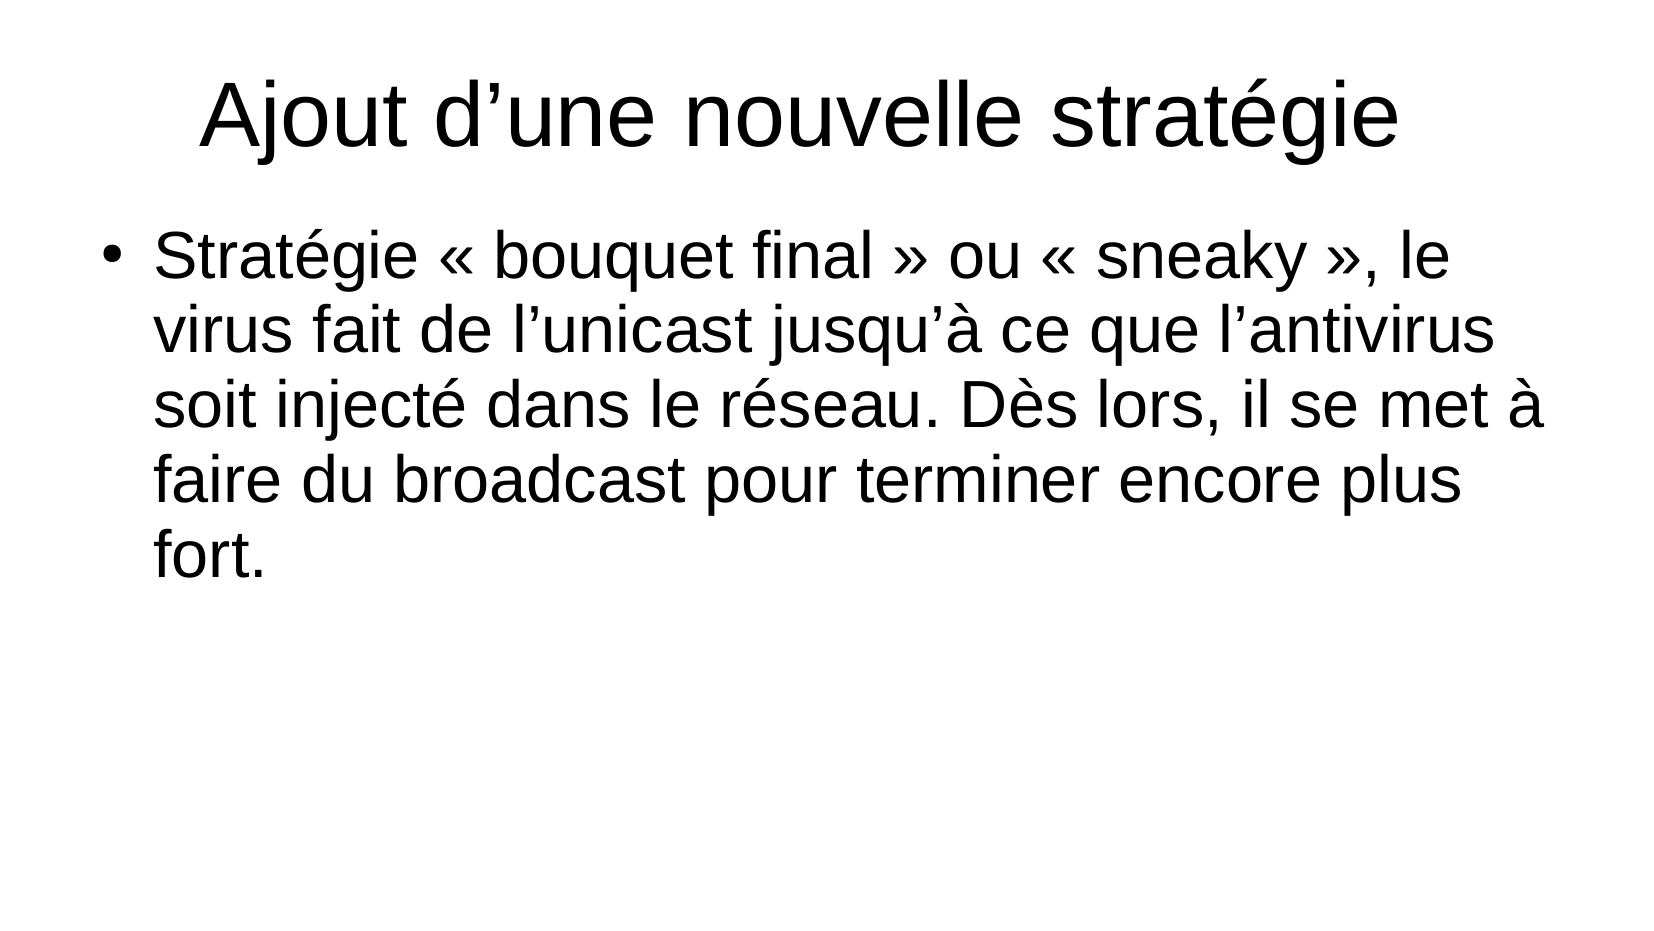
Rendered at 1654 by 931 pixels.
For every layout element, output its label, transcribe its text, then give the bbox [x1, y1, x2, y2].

list Stratégie « bouquet final » ou « sneaky », le virus fait de l’unicast jusqu’à ce que l’antivirus soit injecté dans le réseau. Dès lors, il se met à faire du broadcast pour terminer encore plus fort. [82, 217, 1571, 758]
title Ajout d’une nouvelle stratégie [82, 37, 1571, 193]
